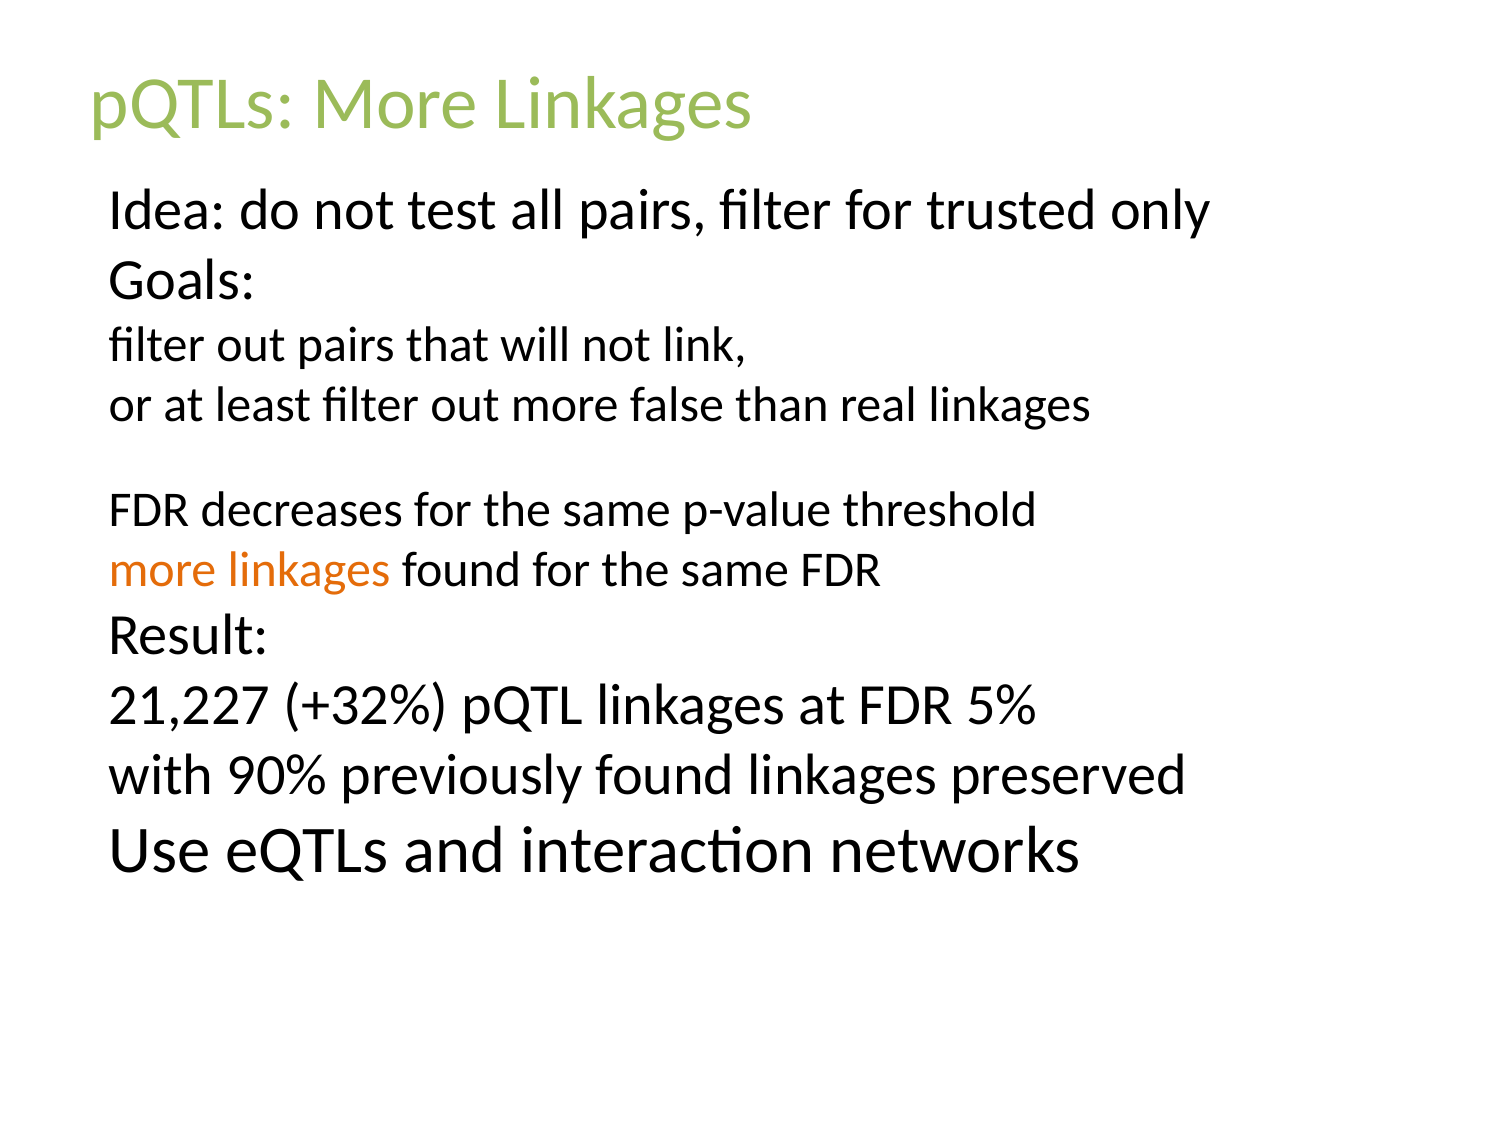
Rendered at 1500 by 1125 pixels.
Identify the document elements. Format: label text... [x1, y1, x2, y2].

text_box Idea: do not test all pairs, filter for trusted only Goals: filter out pairs that will not link, or at least filter out more false than real linkages FDR decreases for the same p-value threshold more linkages found for the same FDR Result: 21,227 (+32%) pQTL linkages at FDR 5% with 90% previously found linkages preserved Use eQTLs and interaction networks [93, 164, 1418, 1043]
text_box pQTLs: More Linkages [74, 45, 1425, 153]
